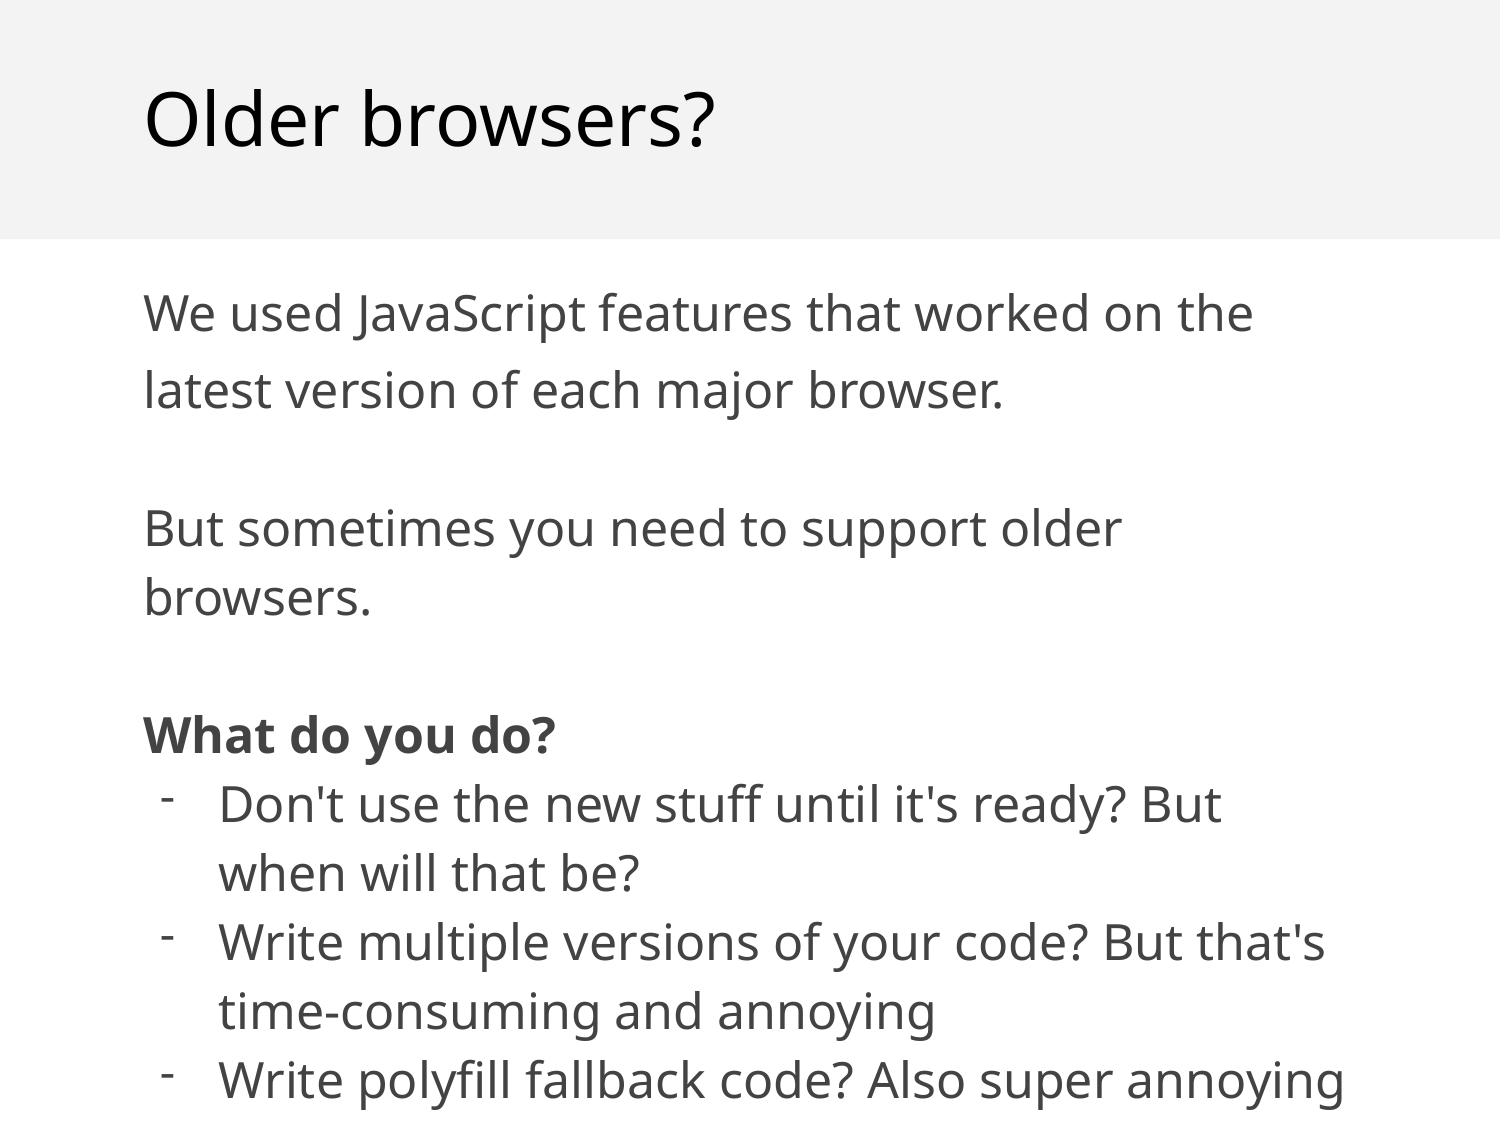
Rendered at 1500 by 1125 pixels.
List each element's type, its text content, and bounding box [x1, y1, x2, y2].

list We used JavaScript features that worked on the latest version of each major browser. But sometimes you need to support older browsers. What do you do? Don't use the new stuff until it's ready? But when will that be? Write multiple versions of your code? But that's time-consuming and annoying Write polyfill fallback code? Also super annoying [128, 255, 1372, 1054]
title Older browsers? [128, 56, 1372, 183]
